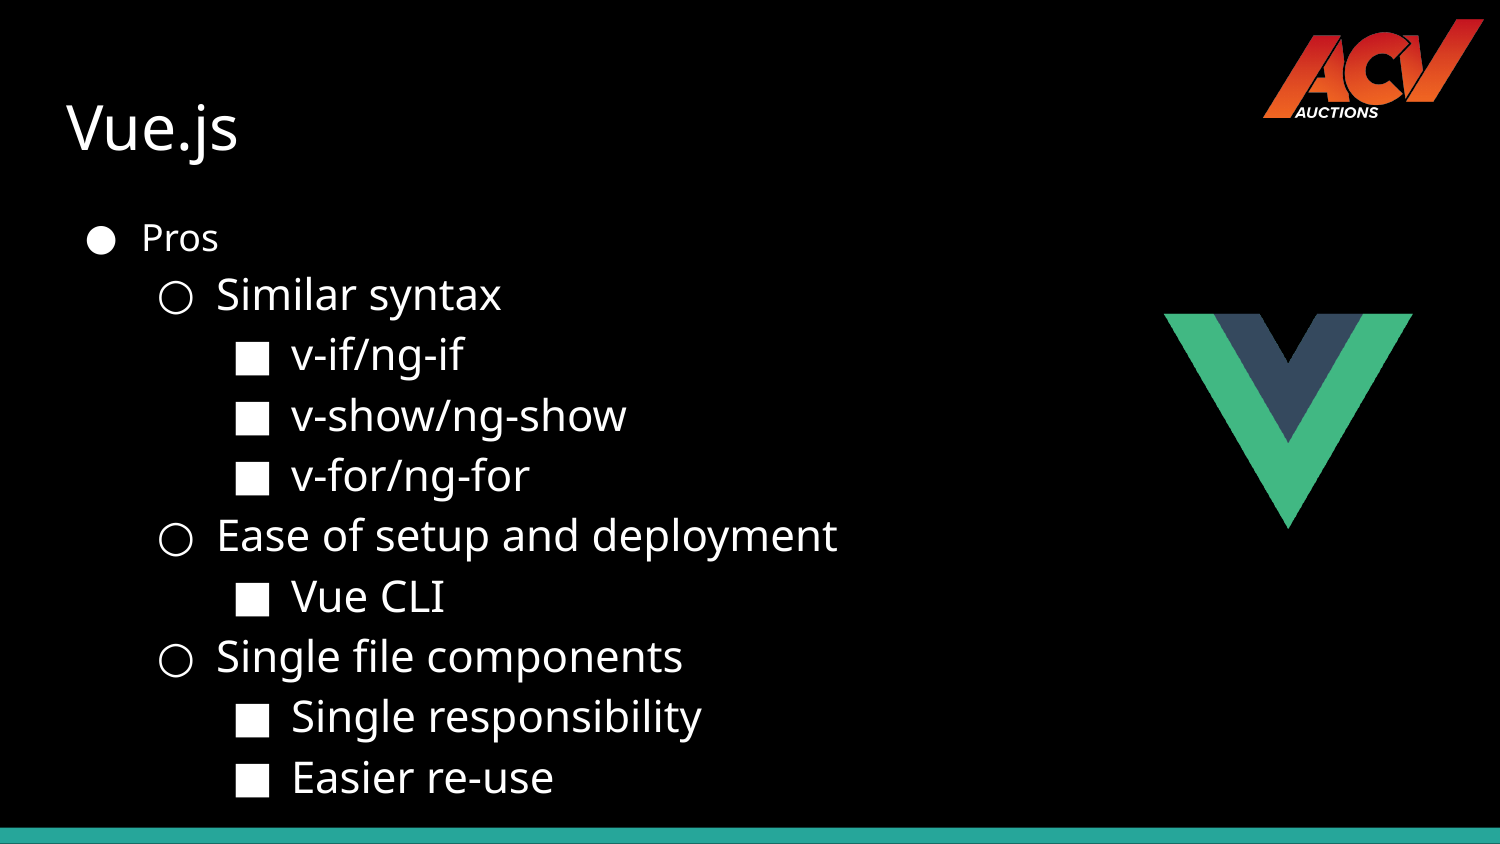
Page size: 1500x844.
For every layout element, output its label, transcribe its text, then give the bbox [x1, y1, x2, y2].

picture [1262, 19, 1484, 118]
title Vue.js [51, 72, 1449, 174]
picture [1101, 234, 1475, 609]
list Pros Similar syntax v-if/ng-if v-show/ng-show v-for/ng-for Ease of setup and deployment Vue CLI Single file components Single responsibility Easier re-use [51, 192, 1077, 815]
